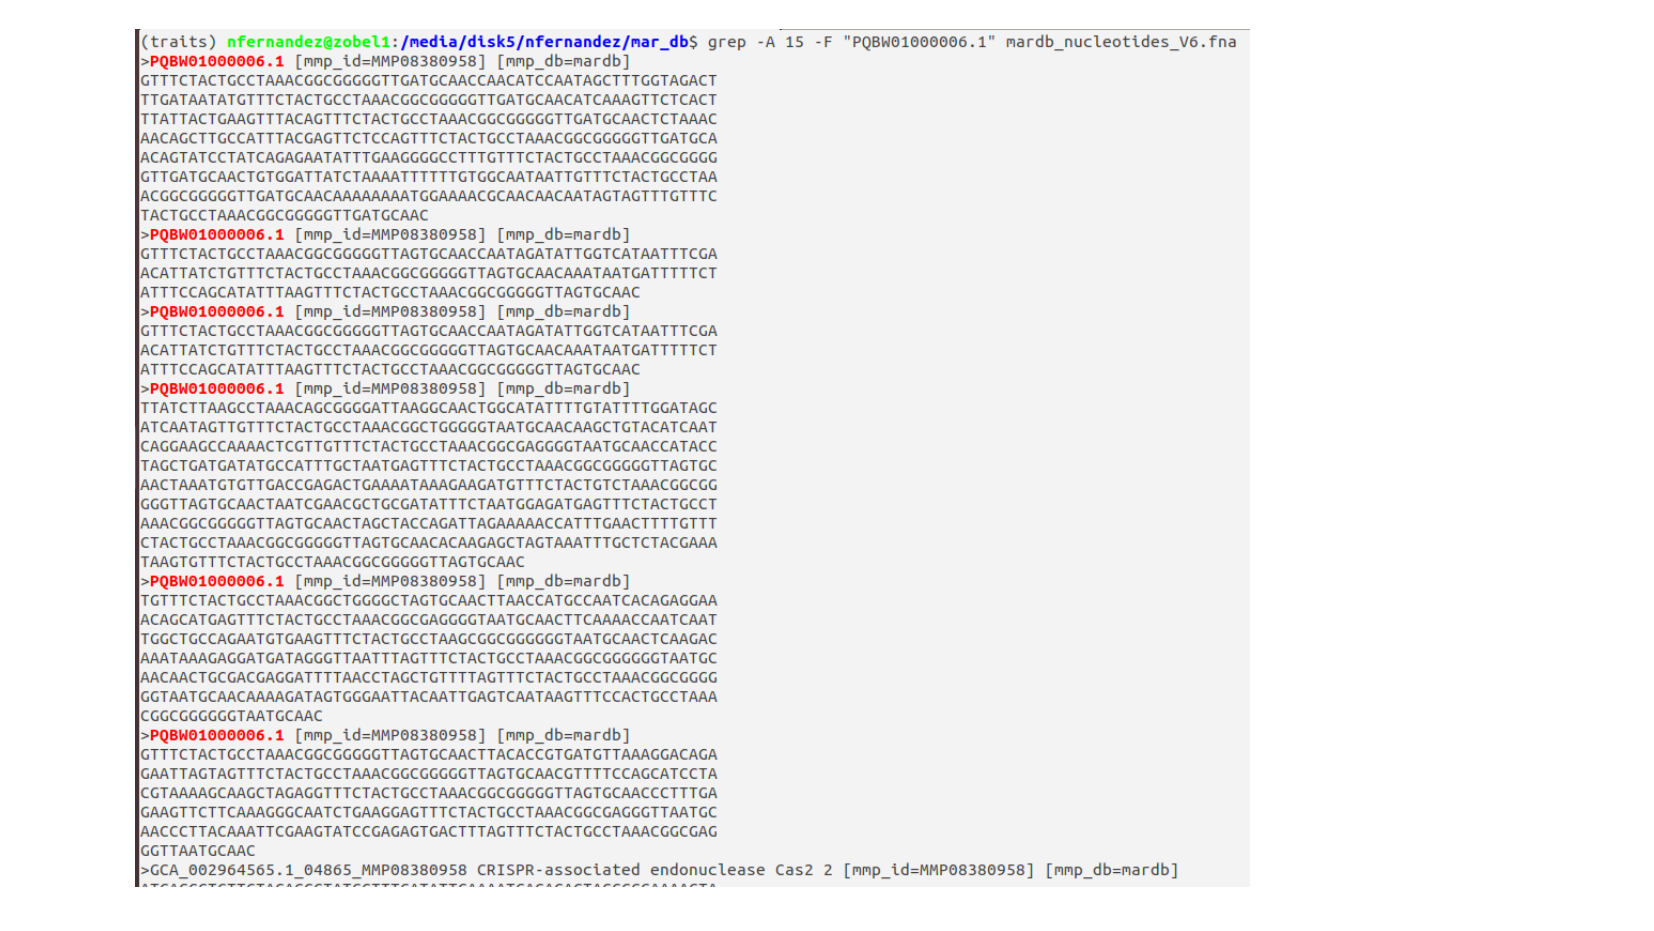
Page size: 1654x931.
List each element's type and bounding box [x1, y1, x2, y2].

picture [135, 30, 1250, 888]
